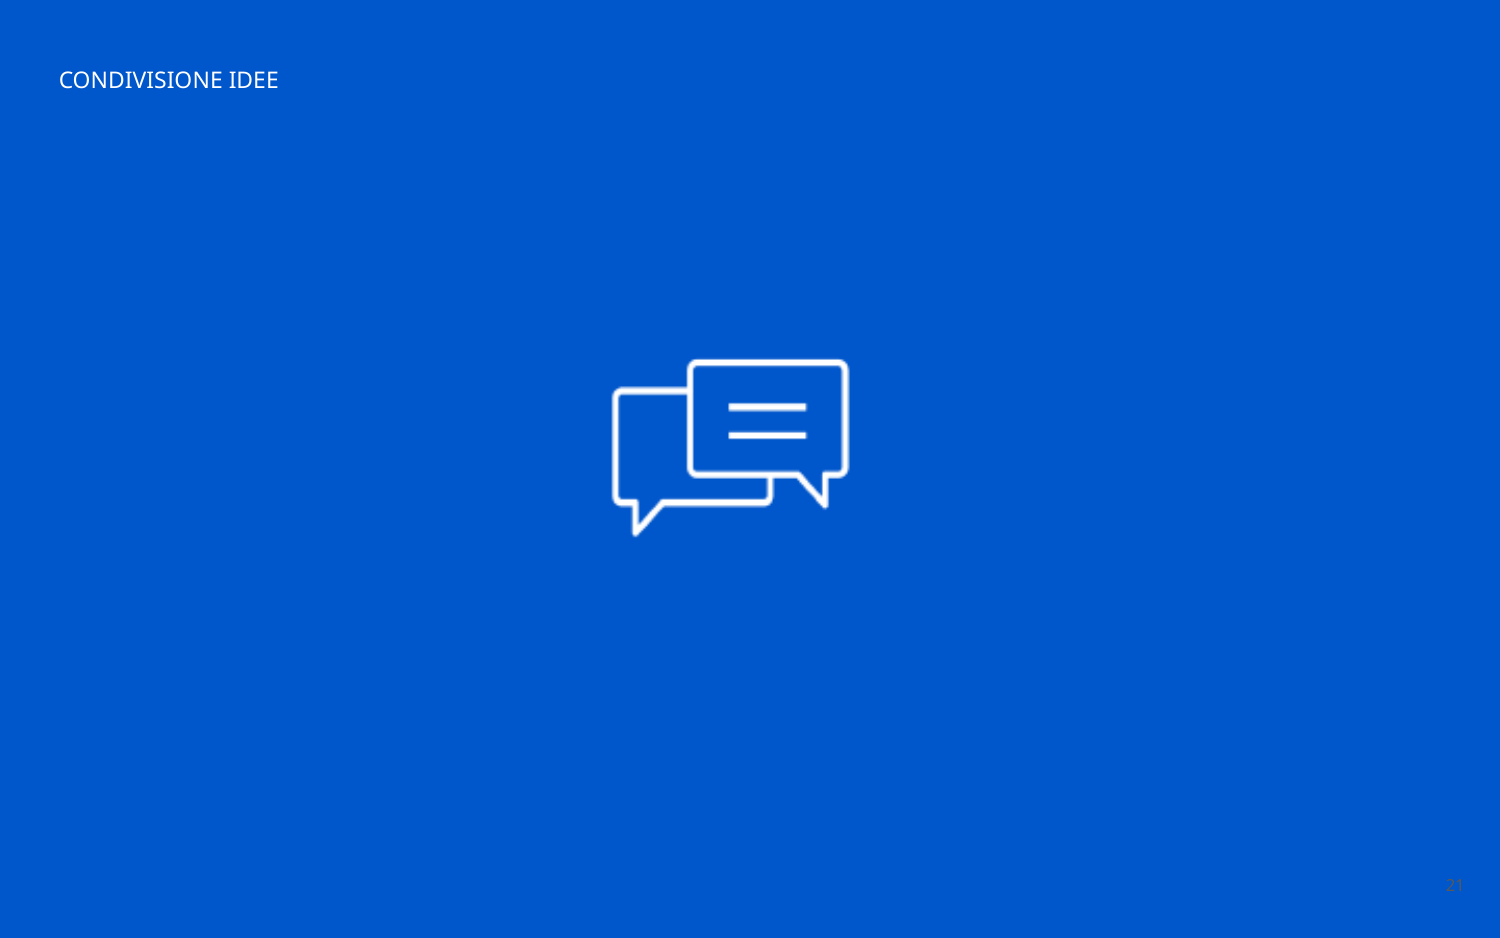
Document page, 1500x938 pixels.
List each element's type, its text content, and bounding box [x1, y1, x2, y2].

slide_number <number> [1389, 849, 1480, 922]
text_box CONDIVISIONE IDEE [43, 50, 486, 141]
picture [0, 0, 1500, 938]
